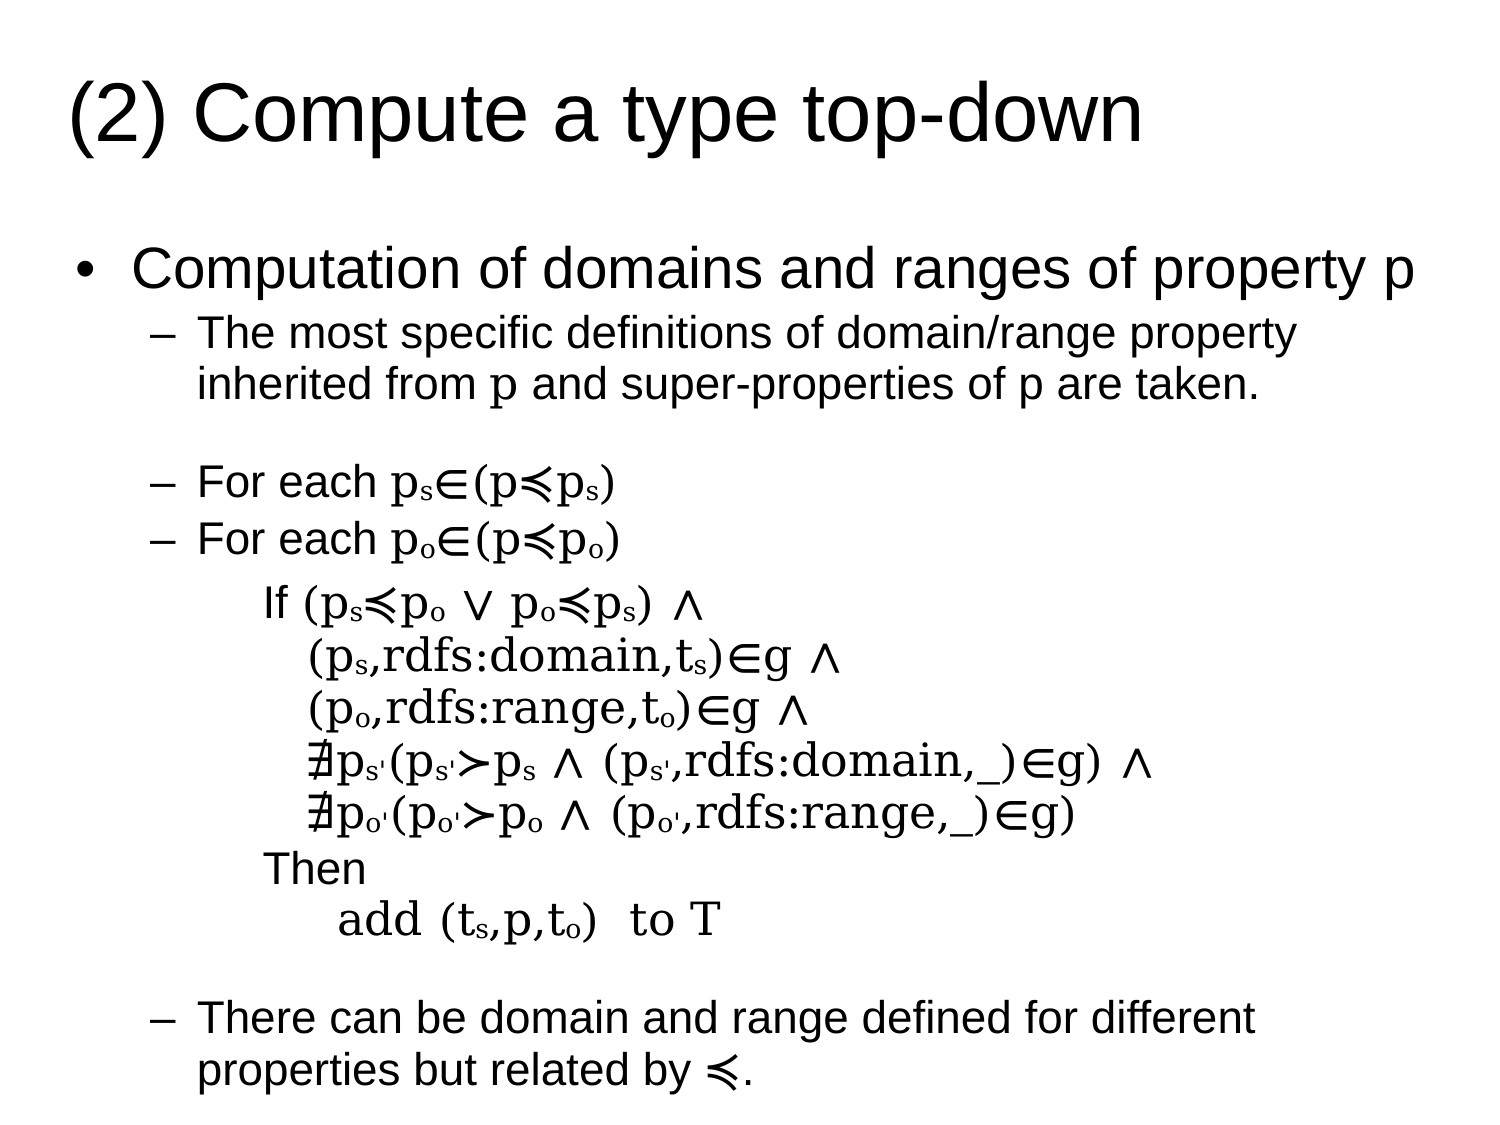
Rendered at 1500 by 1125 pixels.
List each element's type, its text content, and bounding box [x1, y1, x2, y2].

list Computation of domains and ranges of property p The most specific definitions of domain/range property inherited from p and super-properties of p are taken. For each ps∈(p≼ps) For each po∈(p≼po) If (ps≼po ∨ po≼ps) ∧ (ps,rdfs:domain,ts)∈g ∧ (po,rdfs:range,to)∈g ∧ ∄ps'(ps'≻ps ∧ (ps',rdfs:domain,_)∈g) ∧ ∄po'(po'≻po ∧ (po',rdfs:range,_)∈g) Then add (ts,p,to) to T There can be domain and range defined for different properties but related by ≼. [75, 235, 1447, 1125]
title (2) Compute a type top-down [67, 19, 1418, 207]
